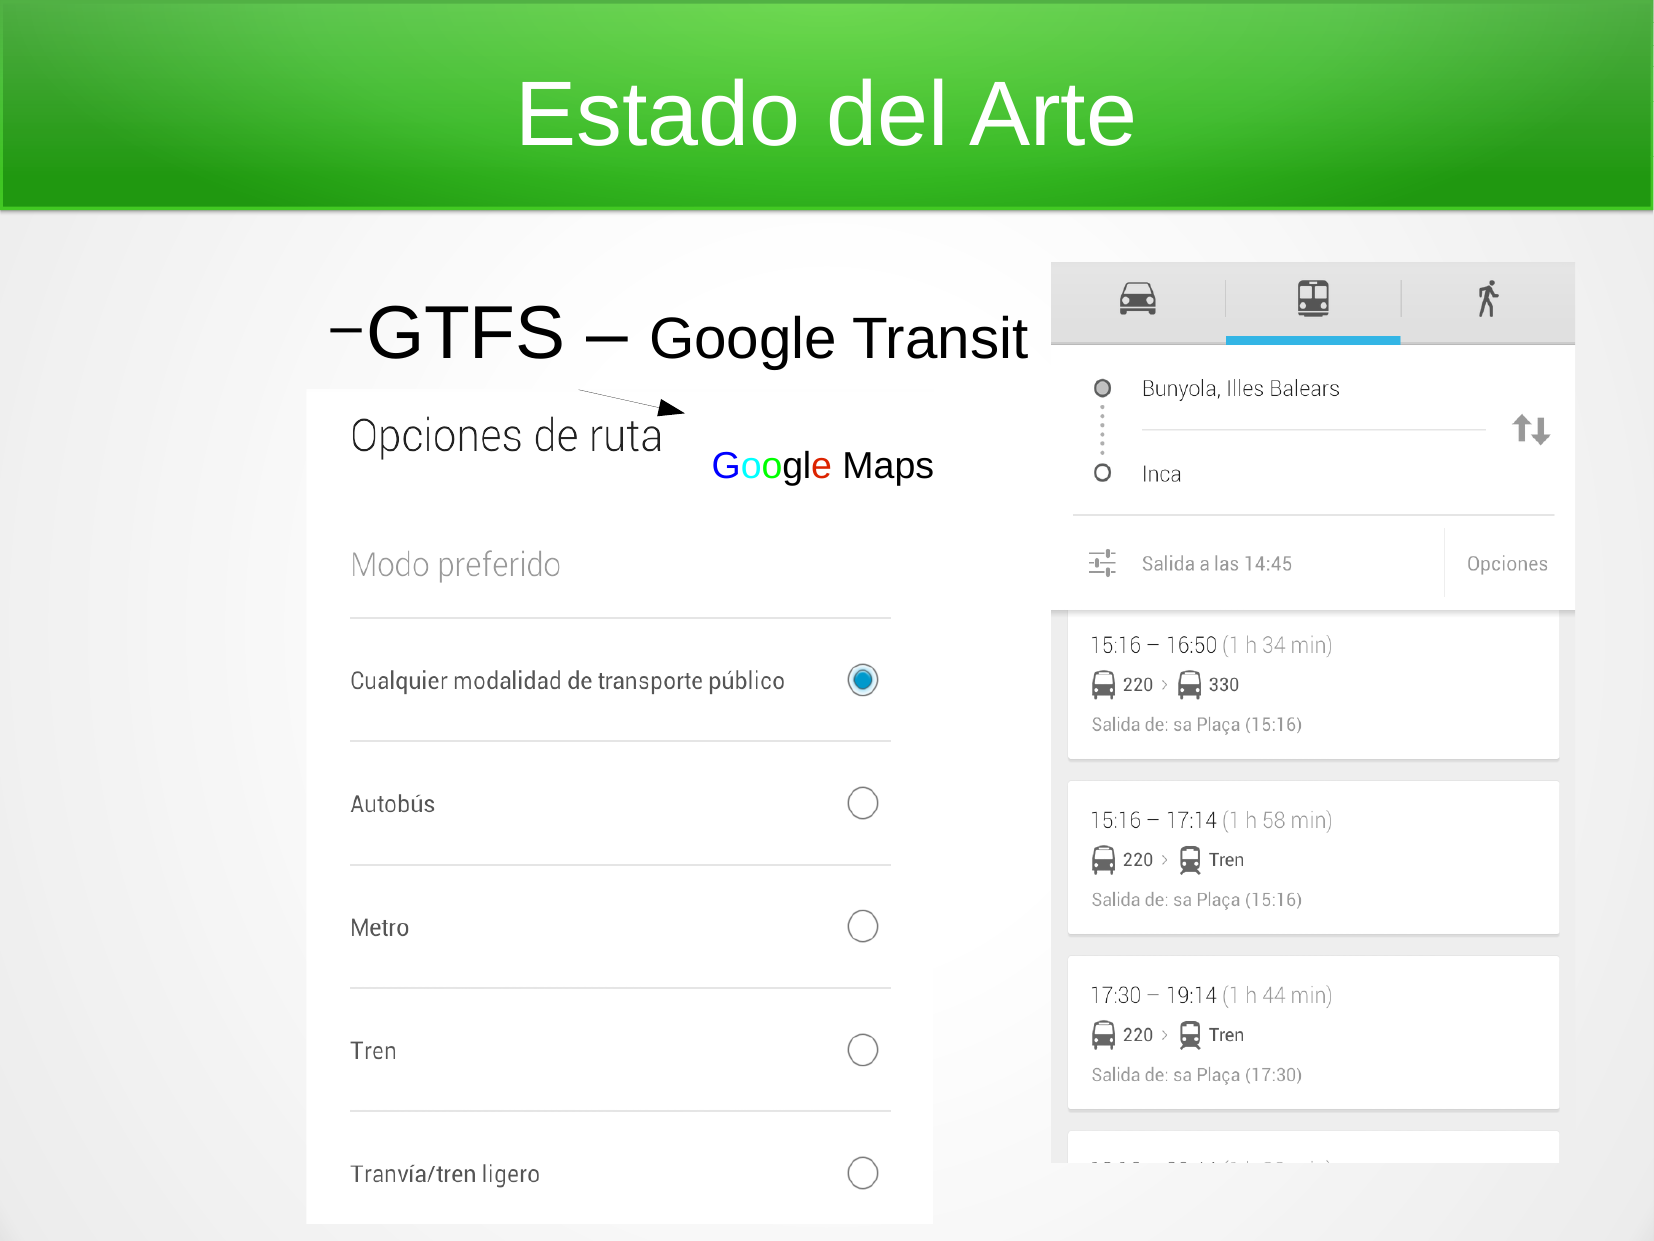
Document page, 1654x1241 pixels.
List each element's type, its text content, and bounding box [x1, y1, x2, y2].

list GTFS – Google Transit [82, 290, 1051, 1010]
picture [306, 1010, 934, 1224]
title Estado del Arte [82, 49, 1571, 179]
picture [1051, 262, 1576, 1163]
text_box Google Maps [696, 437, 1051, 494]
